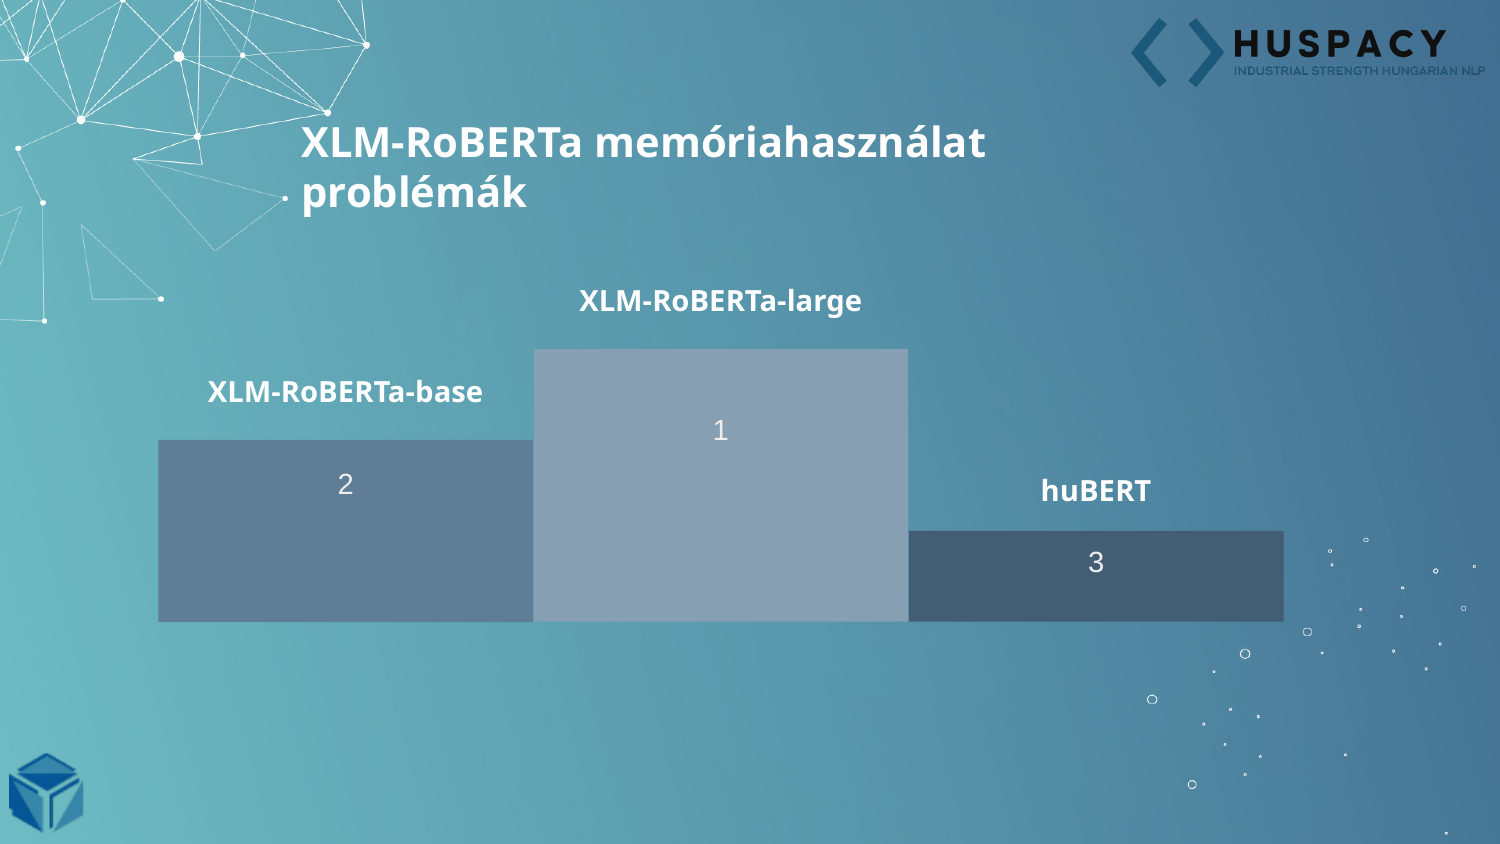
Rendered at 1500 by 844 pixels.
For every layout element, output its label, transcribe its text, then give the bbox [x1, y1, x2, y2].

title XLM-RoBERTa-large [551, 267, 891, 338]
text_box 1 [690, 403, 751, 568]
picture [0, 0, 1500, 844]
text_box [158, 349, 1284, 623]
text_box 2 [297, 458, 394, 604]
text_box 3 [1070, 535, 1123, 617]
title huBERT [950, 452, 1243, 523]
text_box XLM-RoBERTa memóriahasználat problémák [286, 100, 1214, 231]
title XLM-RoBERTa-base [186, 358, 505, 429]
